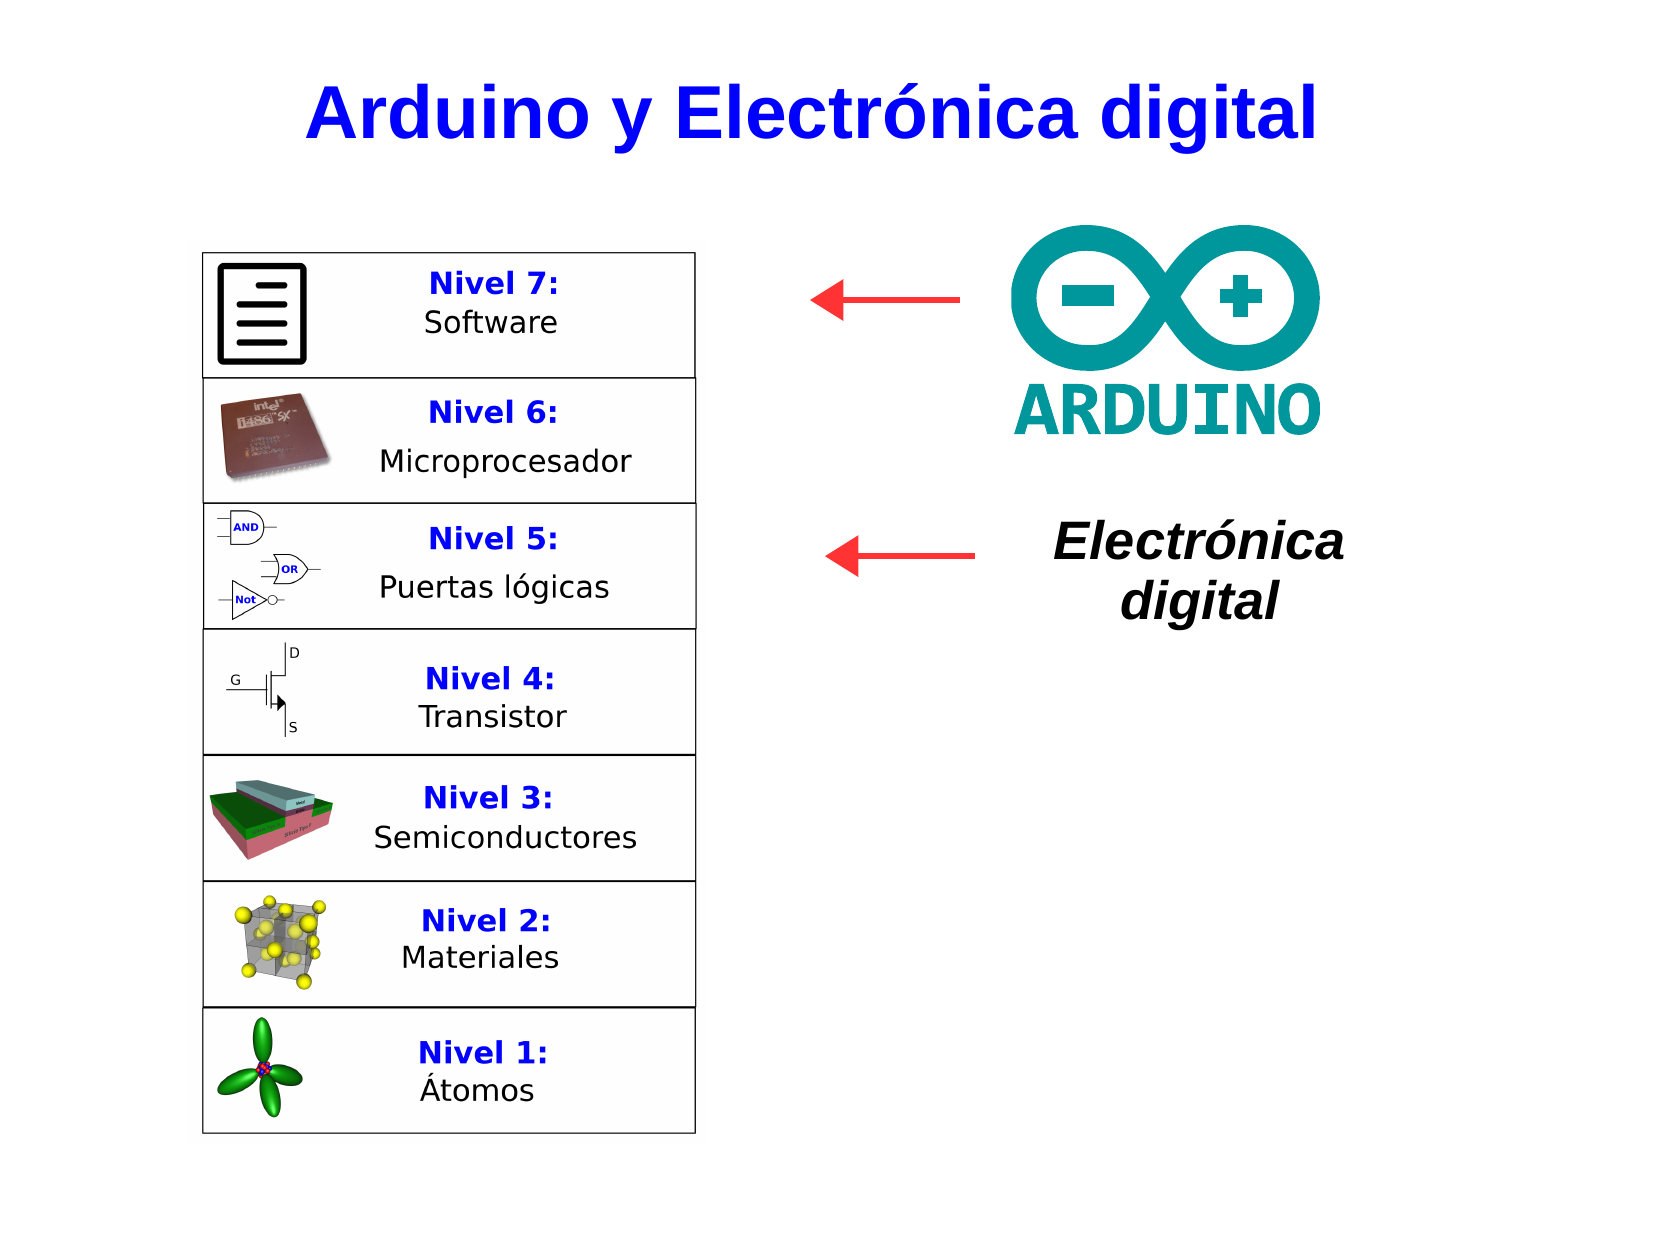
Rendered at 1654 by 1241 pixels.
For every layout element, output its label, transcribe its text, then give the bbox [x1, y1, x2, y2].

text_box Arduino y Electrónica digital [64, 59, 1561, 166]
text_box Electrónica digital [1020, 510, 1381, 632]
picture [187, 239, 706, 1144]
picture [1011, 225, 1321, 436]
